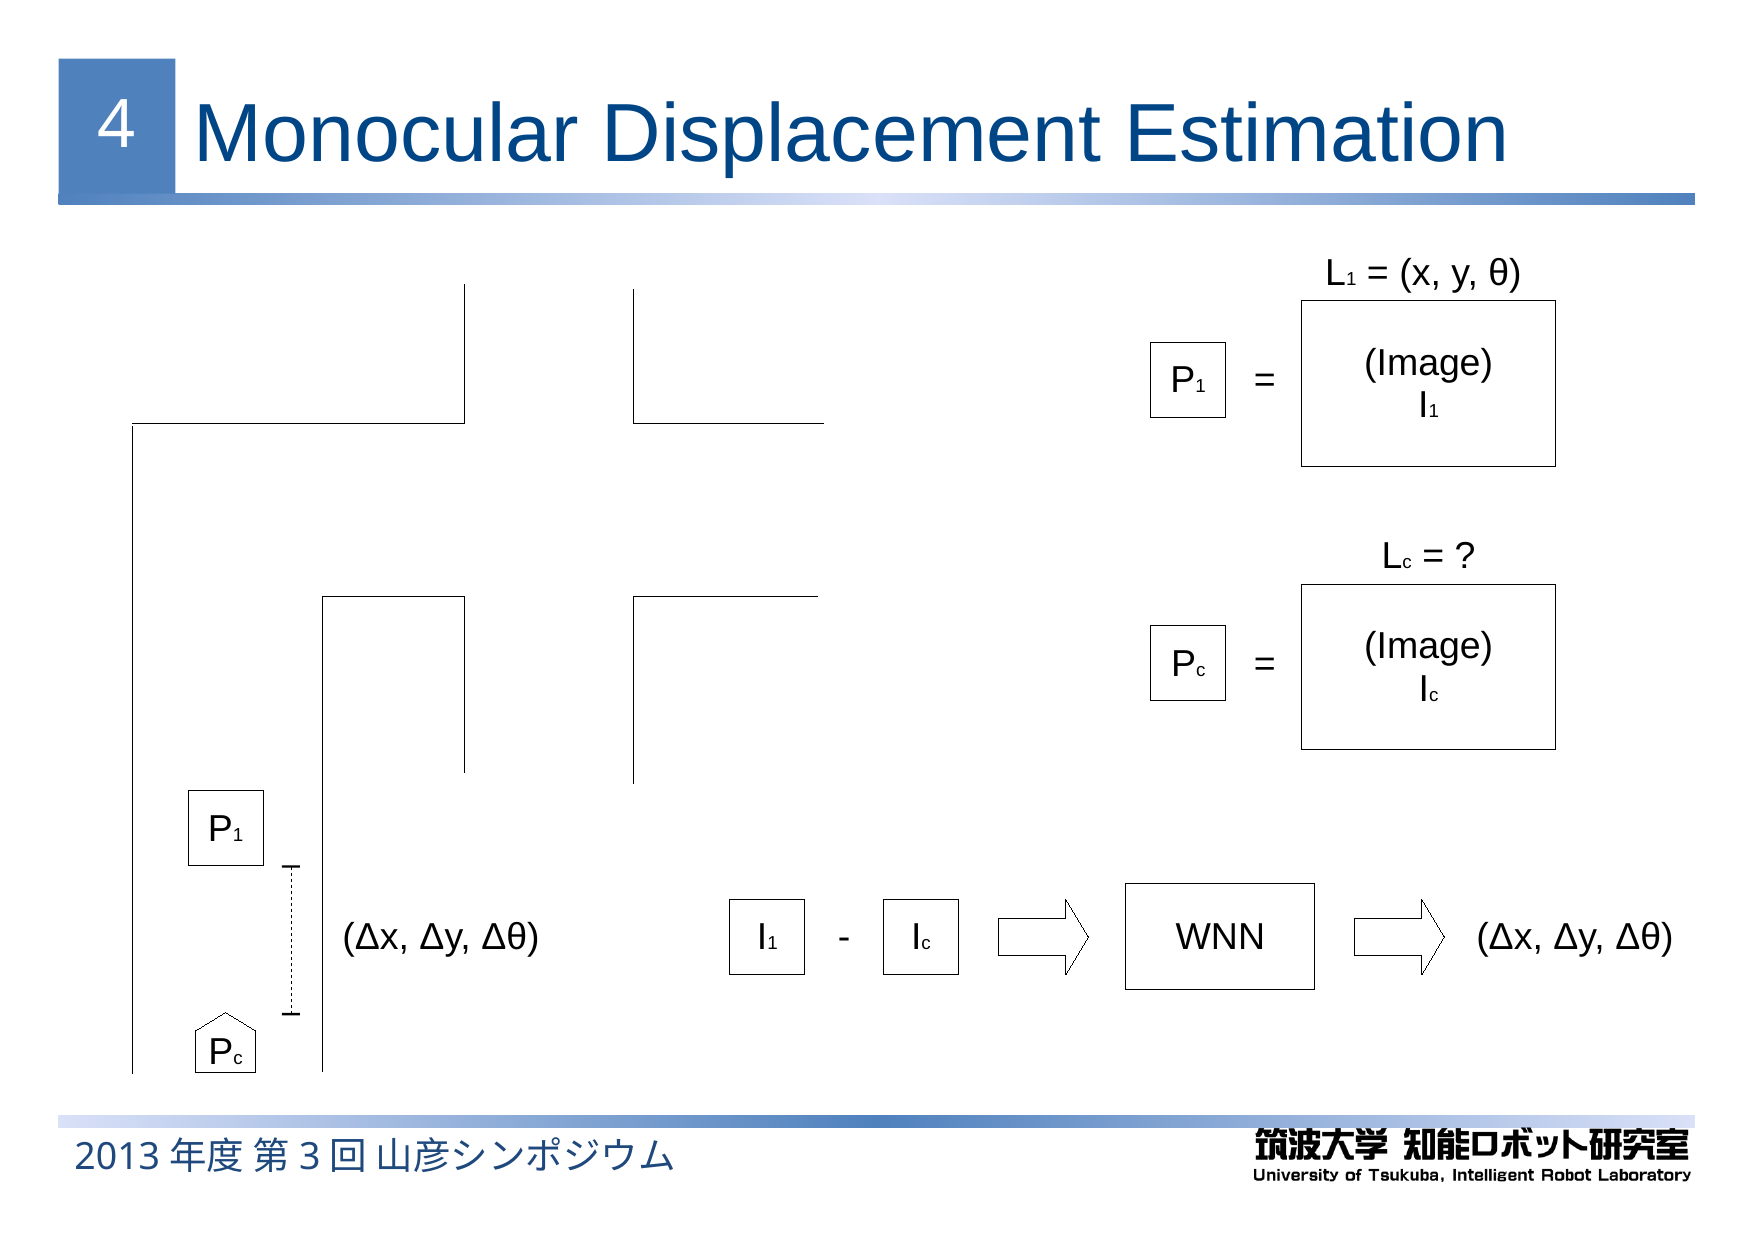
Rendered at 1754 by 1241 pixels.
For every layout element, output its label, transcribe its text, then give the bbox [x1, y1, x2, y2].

text_box (Image) Ic [1301, 584, 1556, 750]
text_box P1 [1150, 342, 1226, 418]
text_box = [1227, 342, 1301, 418]
picture [1252, 1127, 1691, 1182]
text_box I1 [729, 899, 805, 975]
text_box (Δx, Δy, Δθ) [1456, 908, 1694, 966]
text_box (Δx, Δy, Δθ) [322, 908, 560, 966]
text_box L1 = (x, y, θ) [1310, 244, 1547, 300]
text_box (Image) I1 [1301, 300, 1556, 467]
text_box Pc [196, 1012, 255, 1072]
text_box Ic [883, 899, 959, 975]
text_box = [1227, 625, 1301, 701]
text_box P1 [188, 790, 264, 866]
text_box Pc [1150, 625, 1226, 701]
title Monocular Displacement Estimation [193, 61, 1651, 205]
text_box Lc = ? [1310, 527, 1547, 584]
text_box - [806, 899, 882, 975]
text_box WNN [1125, 883, 1315, 990]
